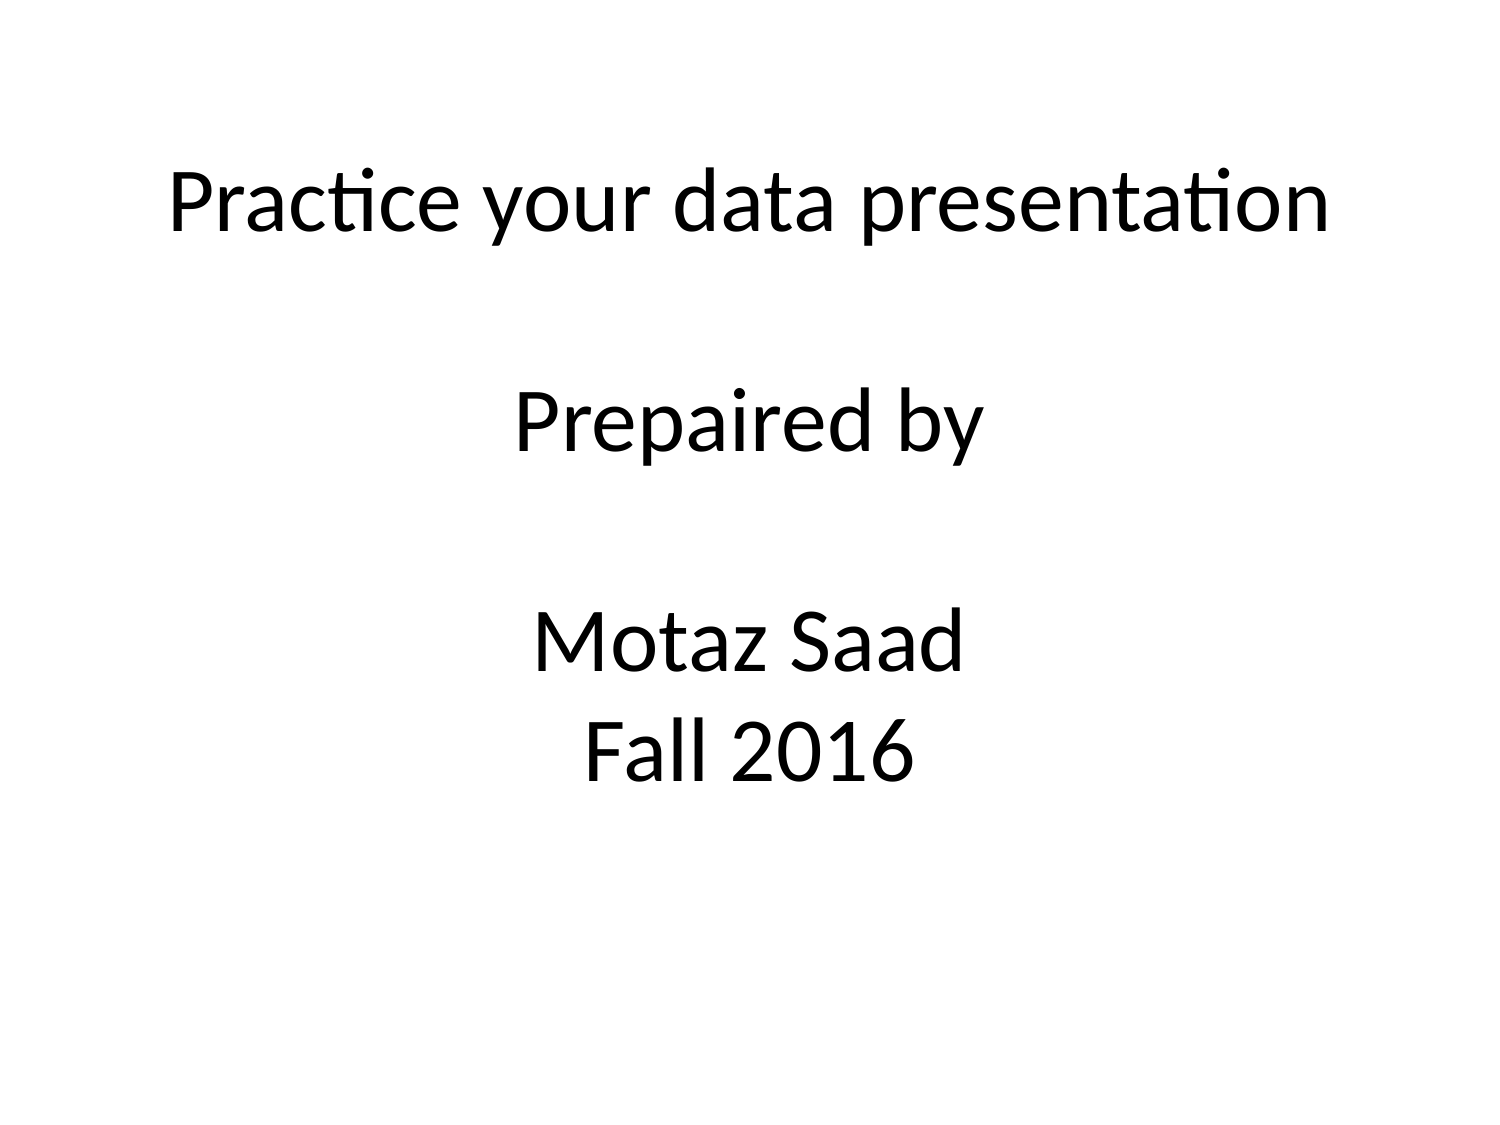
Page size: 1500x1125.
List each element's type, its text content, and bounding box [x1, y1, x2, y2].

title Practice your data presentation Prepaired by Motaz Saad Fall 2016 [112, 349, 1388, 591]
